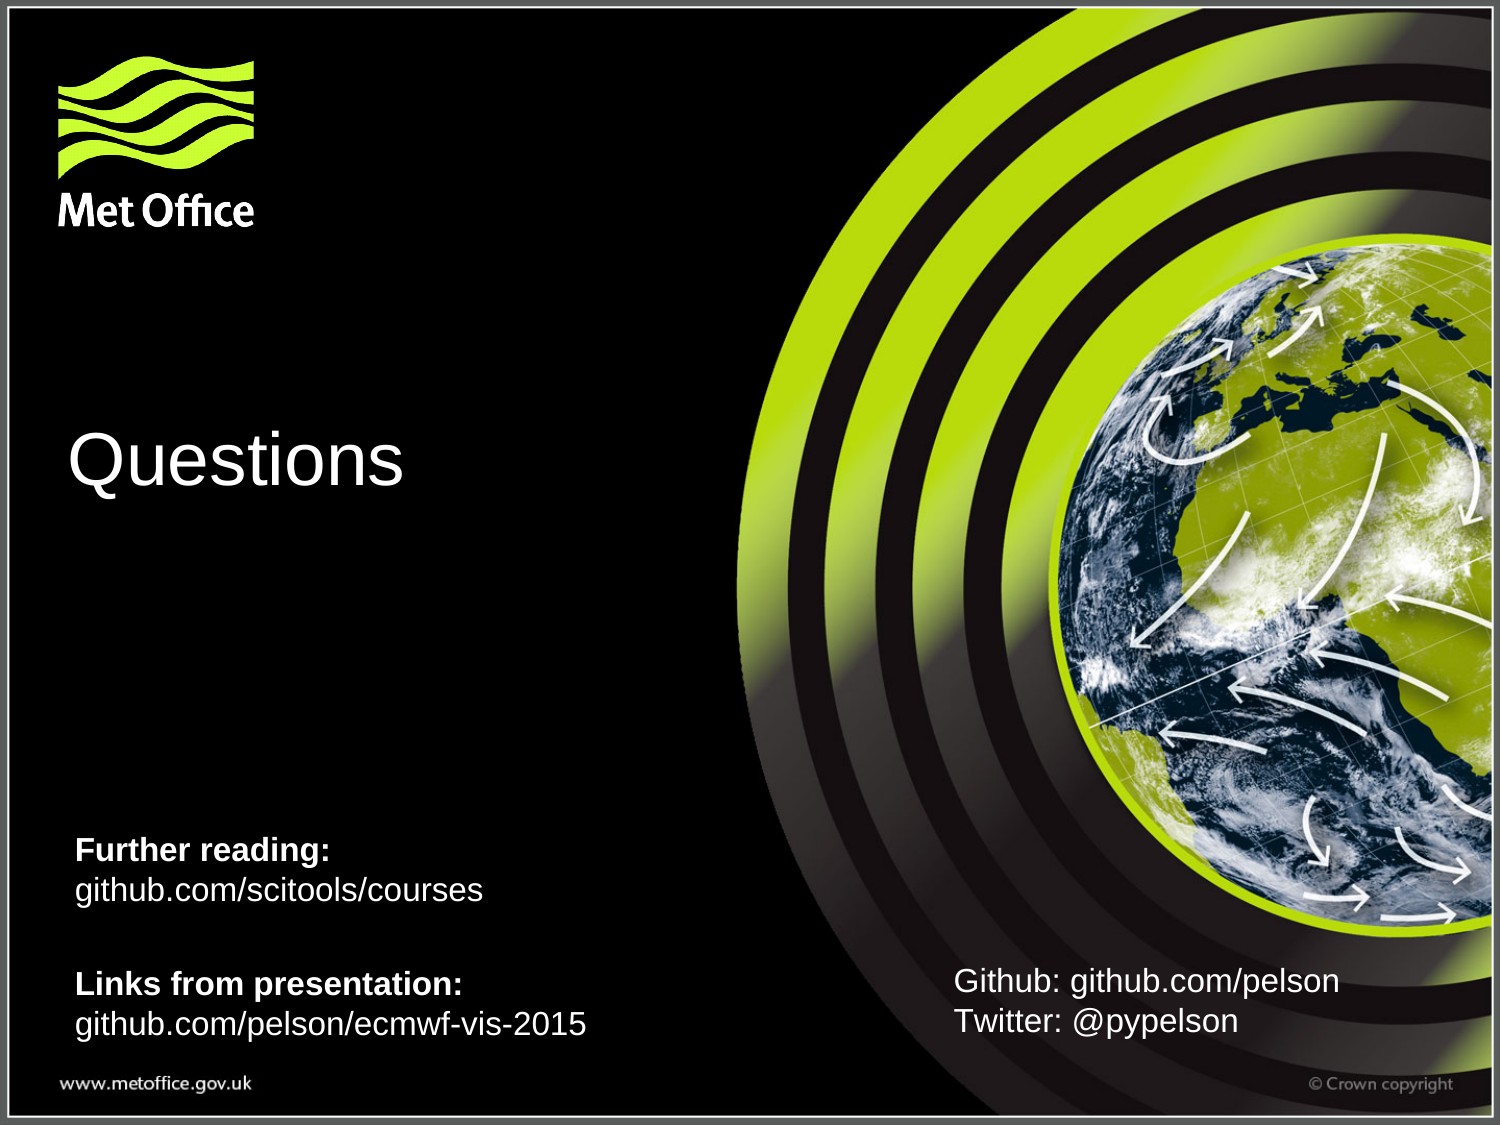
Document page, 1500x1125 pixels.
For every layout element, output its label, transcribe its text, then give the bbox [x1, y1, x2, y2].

text_box Github: github.com/pelson Twitter: @pypelson [939, 951, 1388, 1048]
text_box Links from presentation: github.com/pelson/ecmwf-vis-2015 [60, 954, 751, 1050]
picture [2, 2, 1498, 1123]
text_box Further reading: github.com/scitools/courses [60, 819, 751, 916]
title Questions [53, 408, 561, 509]
